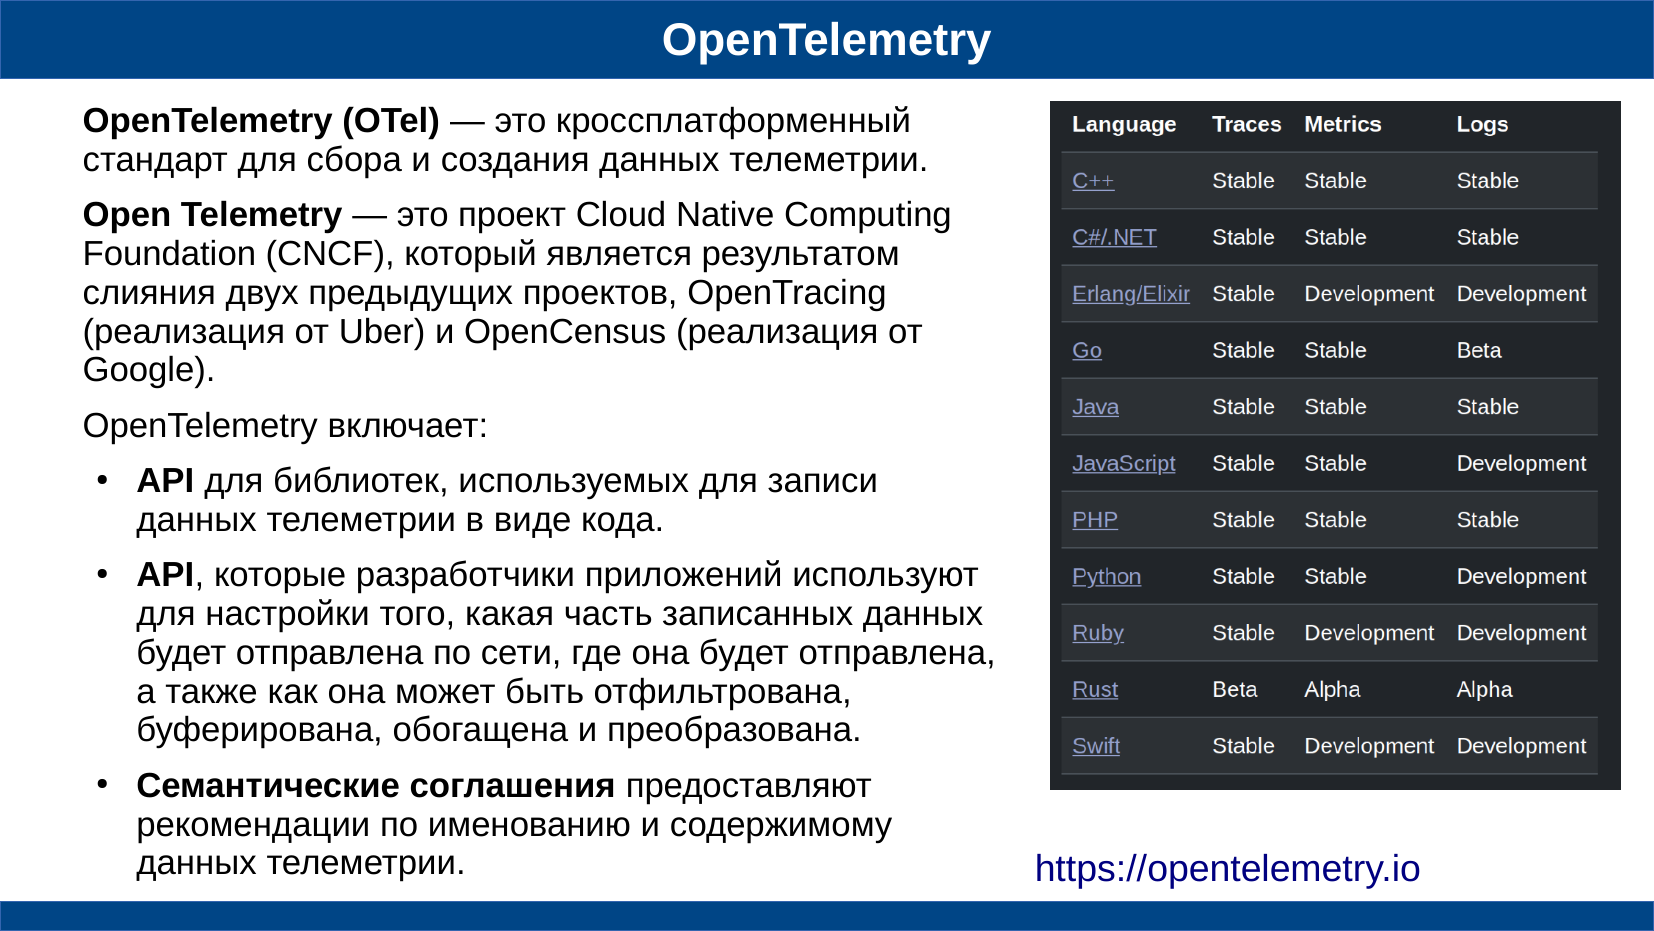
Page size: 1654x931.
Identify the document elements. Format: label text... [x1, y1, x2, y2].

text_box https://opentelemetry.io [1020, 840, 1448, 897]
title OpenTelemetry [0, 0, 1654, 79]
list OpenTelemetry (OTel) — это кроссплатформенный стандарт для сбора и создания данных телеметрии. Open Telemetry — это проект Cloud Native Computing Foundation (CNCF), который является результатом слияния двух предыдущих проектов, OpenTracing (реализация от Uber) и OpenCensus (реализация от Google). OpenTelemetry включает: API для библиотек, используемых для записи данных телеметрии в виде кода. API, которые разработчики приложений используют для настройки того, какая часть записанных данных будет отправлена по сети, где она будет отправлена, а также как она может быть отфильтрована, буферирована, обогащена и преобразована. Семантические соглашения предоставляют рекомендации по именованию и содержимому данных телеметрии. [82, 101, 1006, 901]
picture [1050, 101, 1621, 790]
